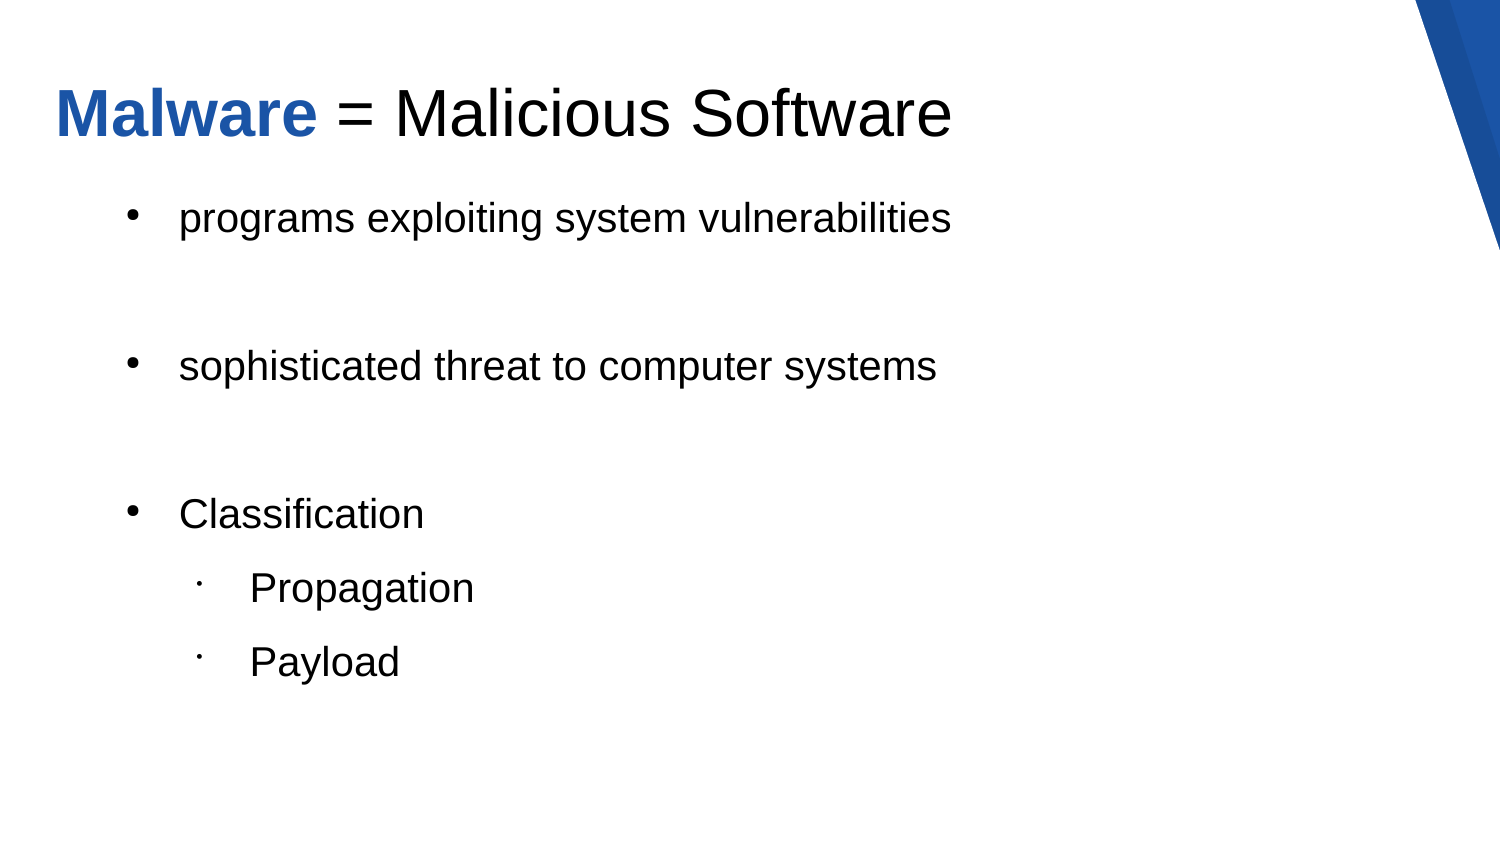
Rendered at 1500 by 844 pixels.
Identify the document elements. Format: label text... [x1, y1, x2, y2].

title Malware = Malicious Software [40, 97, 1231, 166]
list programs exploiting system vulnerabilities sophisticated threat to computer systems Classification Propagation Payload [92, 176, 1459, 844]
